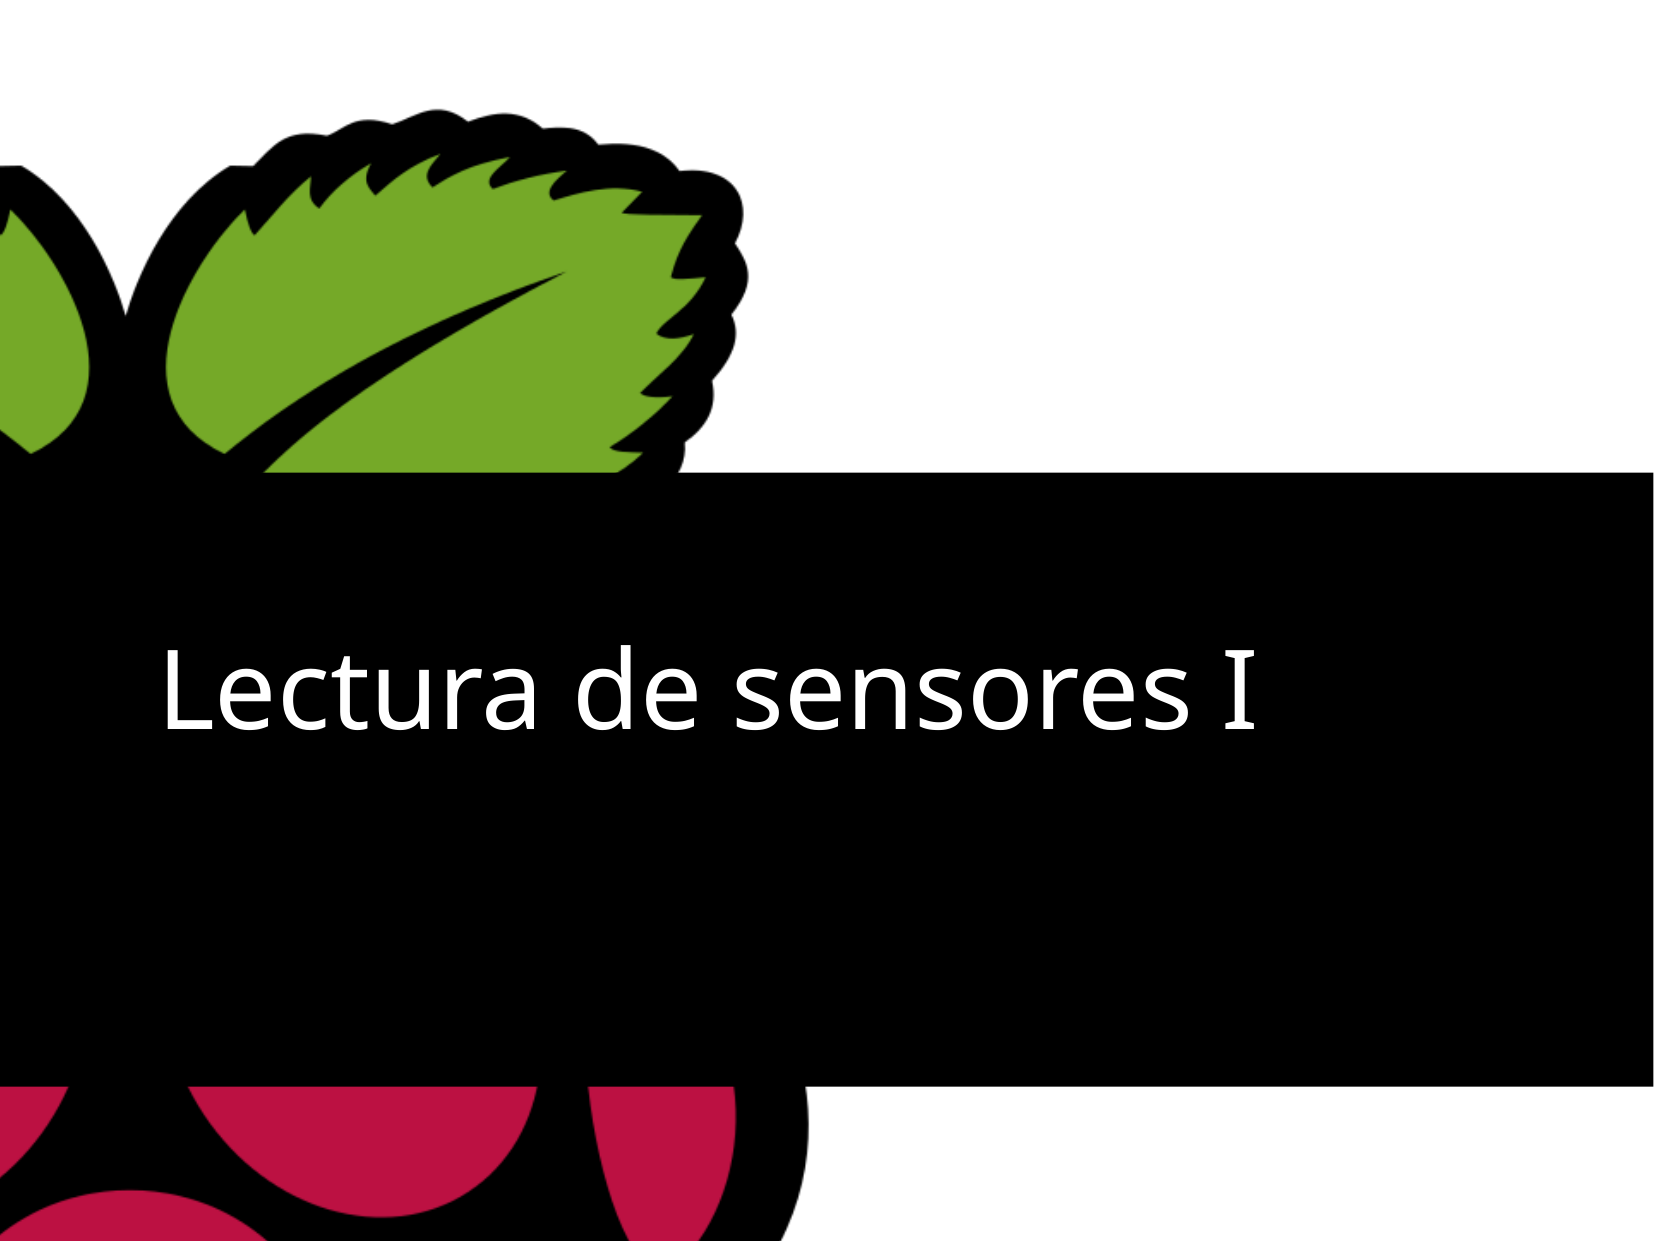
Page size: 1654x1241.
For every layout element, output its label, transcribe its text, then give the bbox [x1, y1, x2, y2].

text_box [0, 0, 1654, 1241]
text_box Lectura de sensores I [142, 604, 1494, 863]
picture [0, 1087, 816, 1241]
picture [0, 106, 816, 472]
